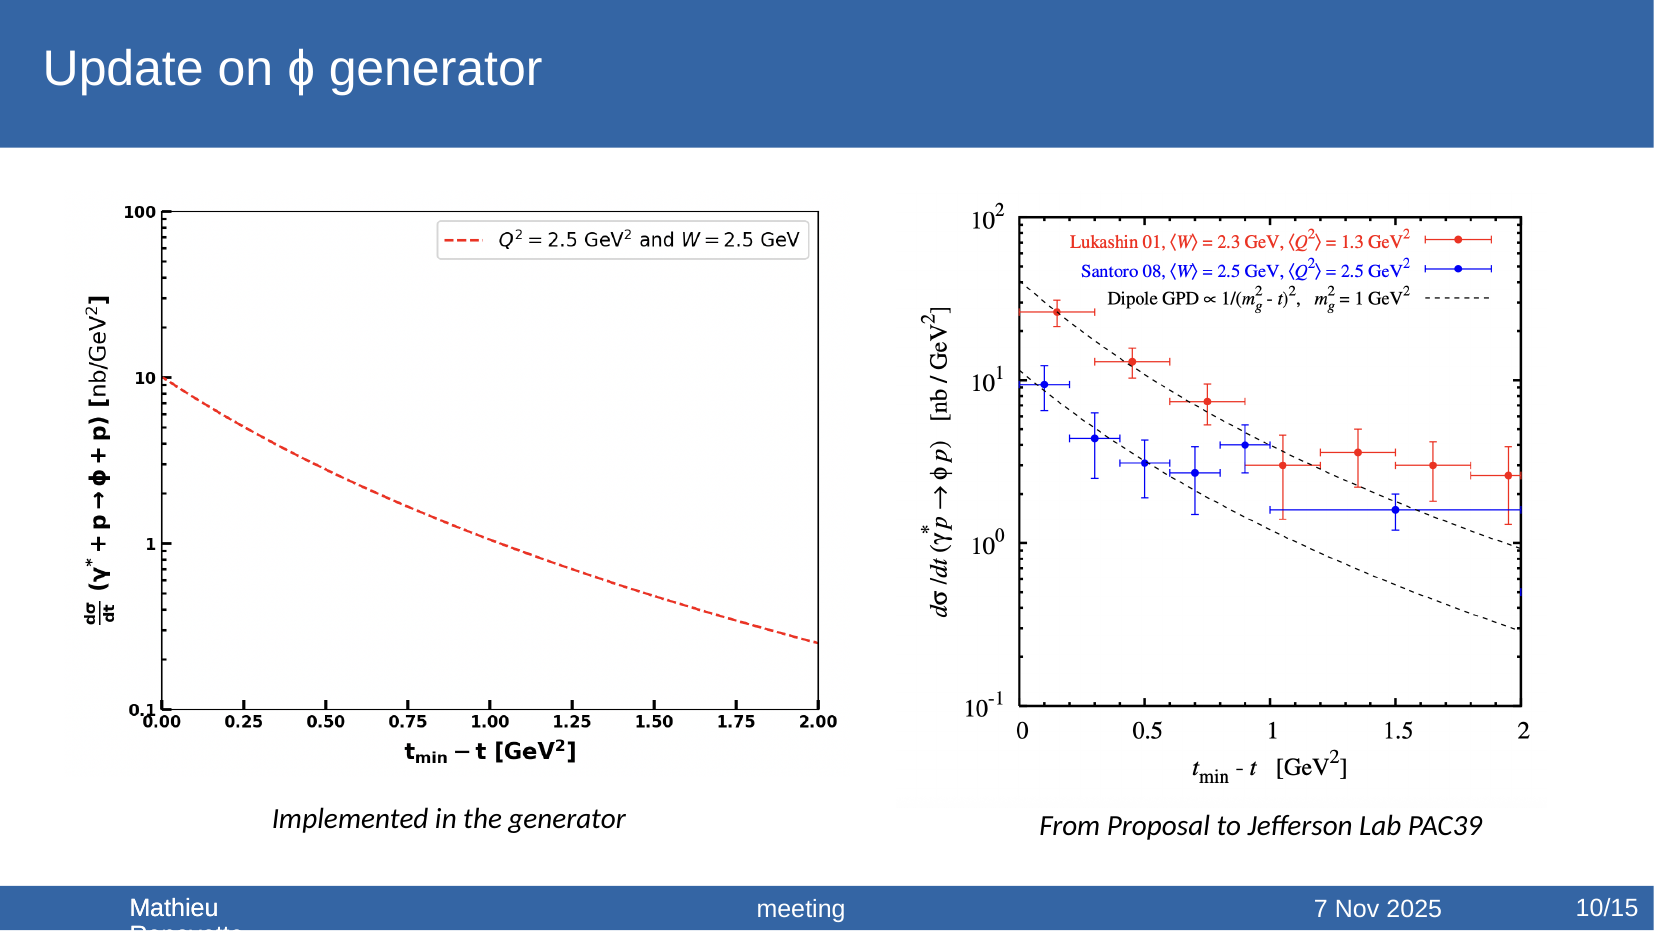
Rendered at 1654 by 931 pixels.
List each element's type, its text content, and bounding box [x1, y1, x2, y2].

text_box 10/15 [1560, 885, 1654, 930]
text_box From Proposal to Jeﬀerson Lab PAC39 [1024, 808, 1536, 850]
text_box meeting [734, 887, 953, 931]
text_box [226, 885, 1654, 931]
picture [64, 191, 850, 777]
text_box 7 Nov 2025 [1299, 887, 1536, 931]
text_box Update on ɸ generator [27, 32, 886, 106]
text_box Implemented in the generator [256, 791, 657, 843]
text_box [0, 0, 1654, 148]
picture [896, 191, 1547, 808]
text_box [0, 885, 131, 931]
text_box Mathieu Ronayette [114, 885, 355, 929]
